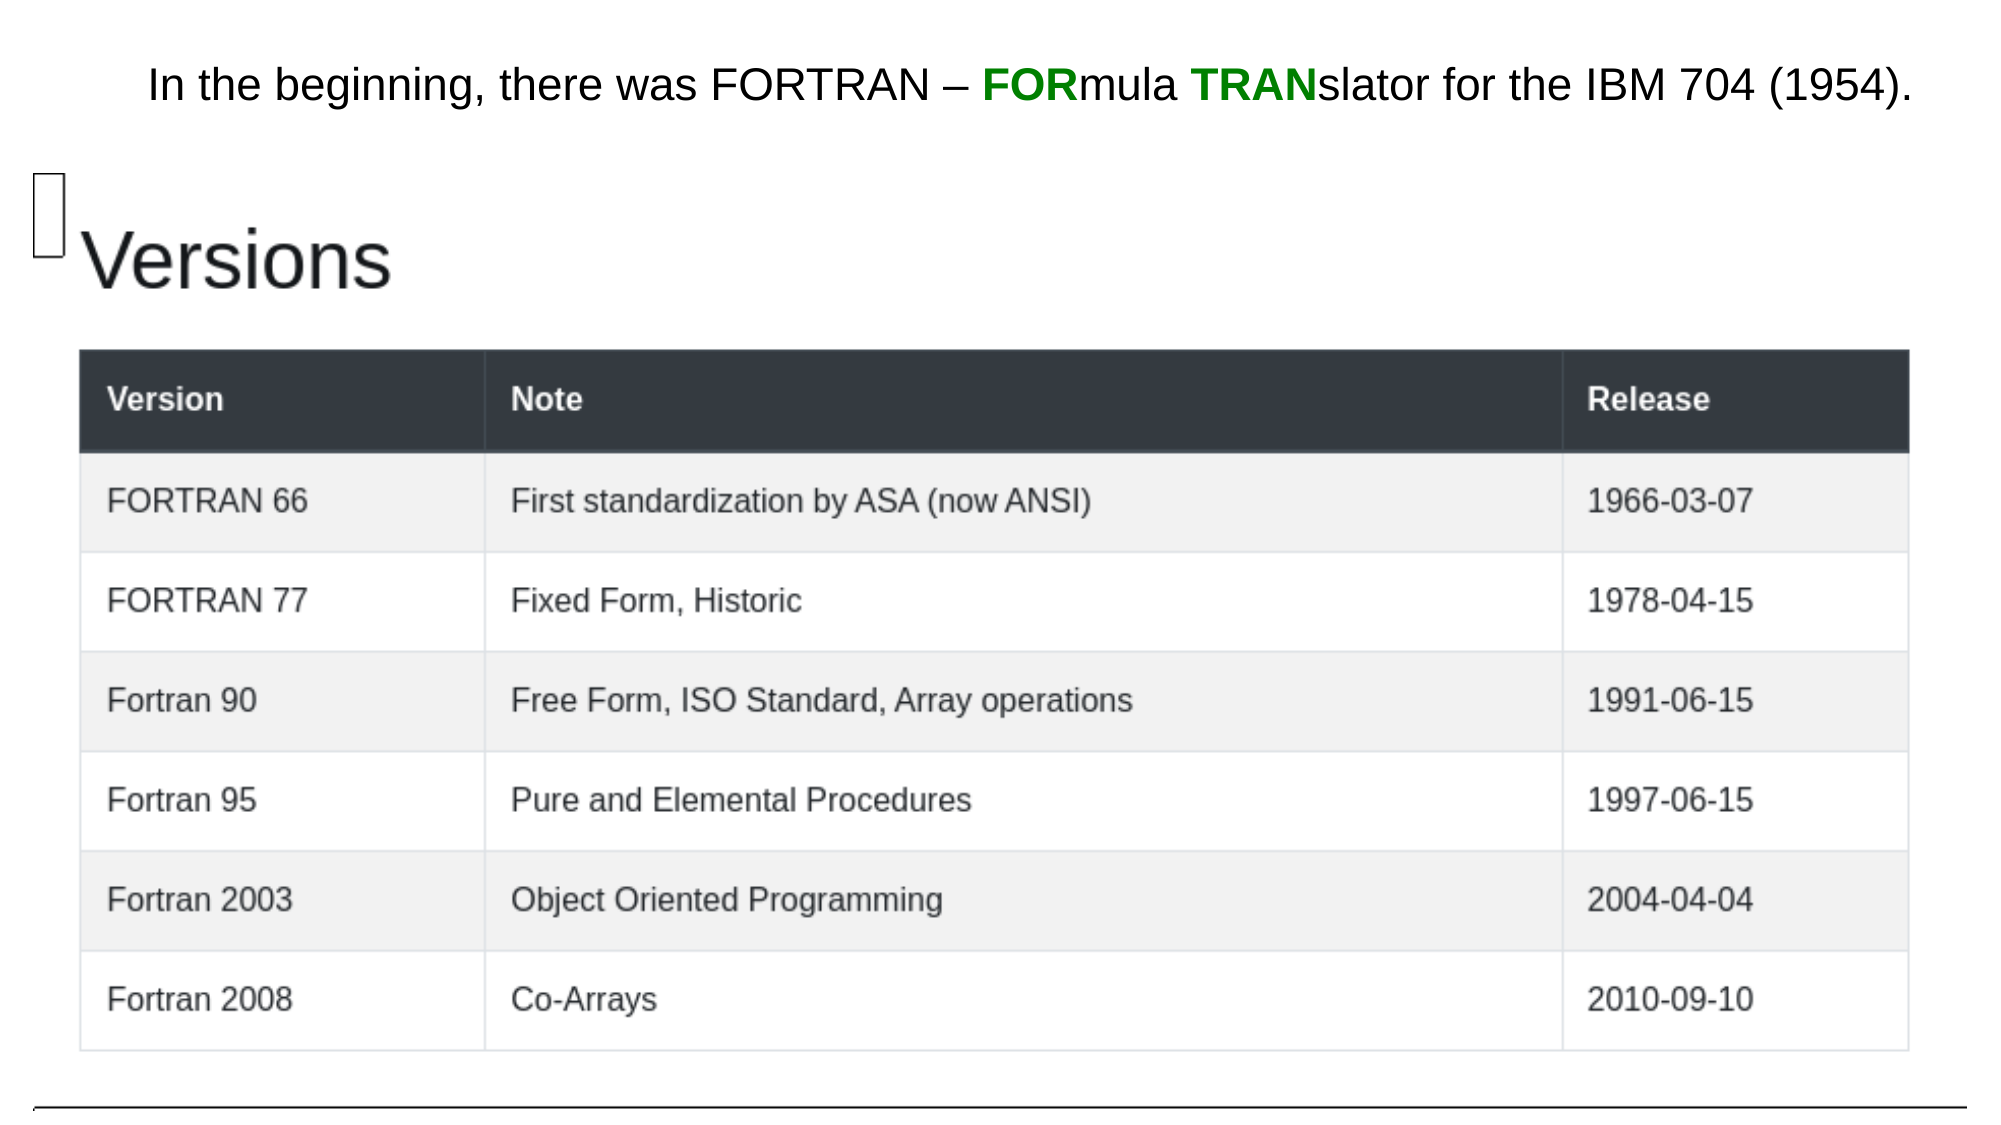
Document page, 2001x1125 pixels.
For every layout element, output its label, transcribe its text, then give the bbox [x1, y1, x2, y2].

picture [33, 173, 1967, 1111]
text_box In the beginning, there was FORTRAN – FORmula TRANslator for the IBM 704 (1954). [127, 34, 1991, 130]
